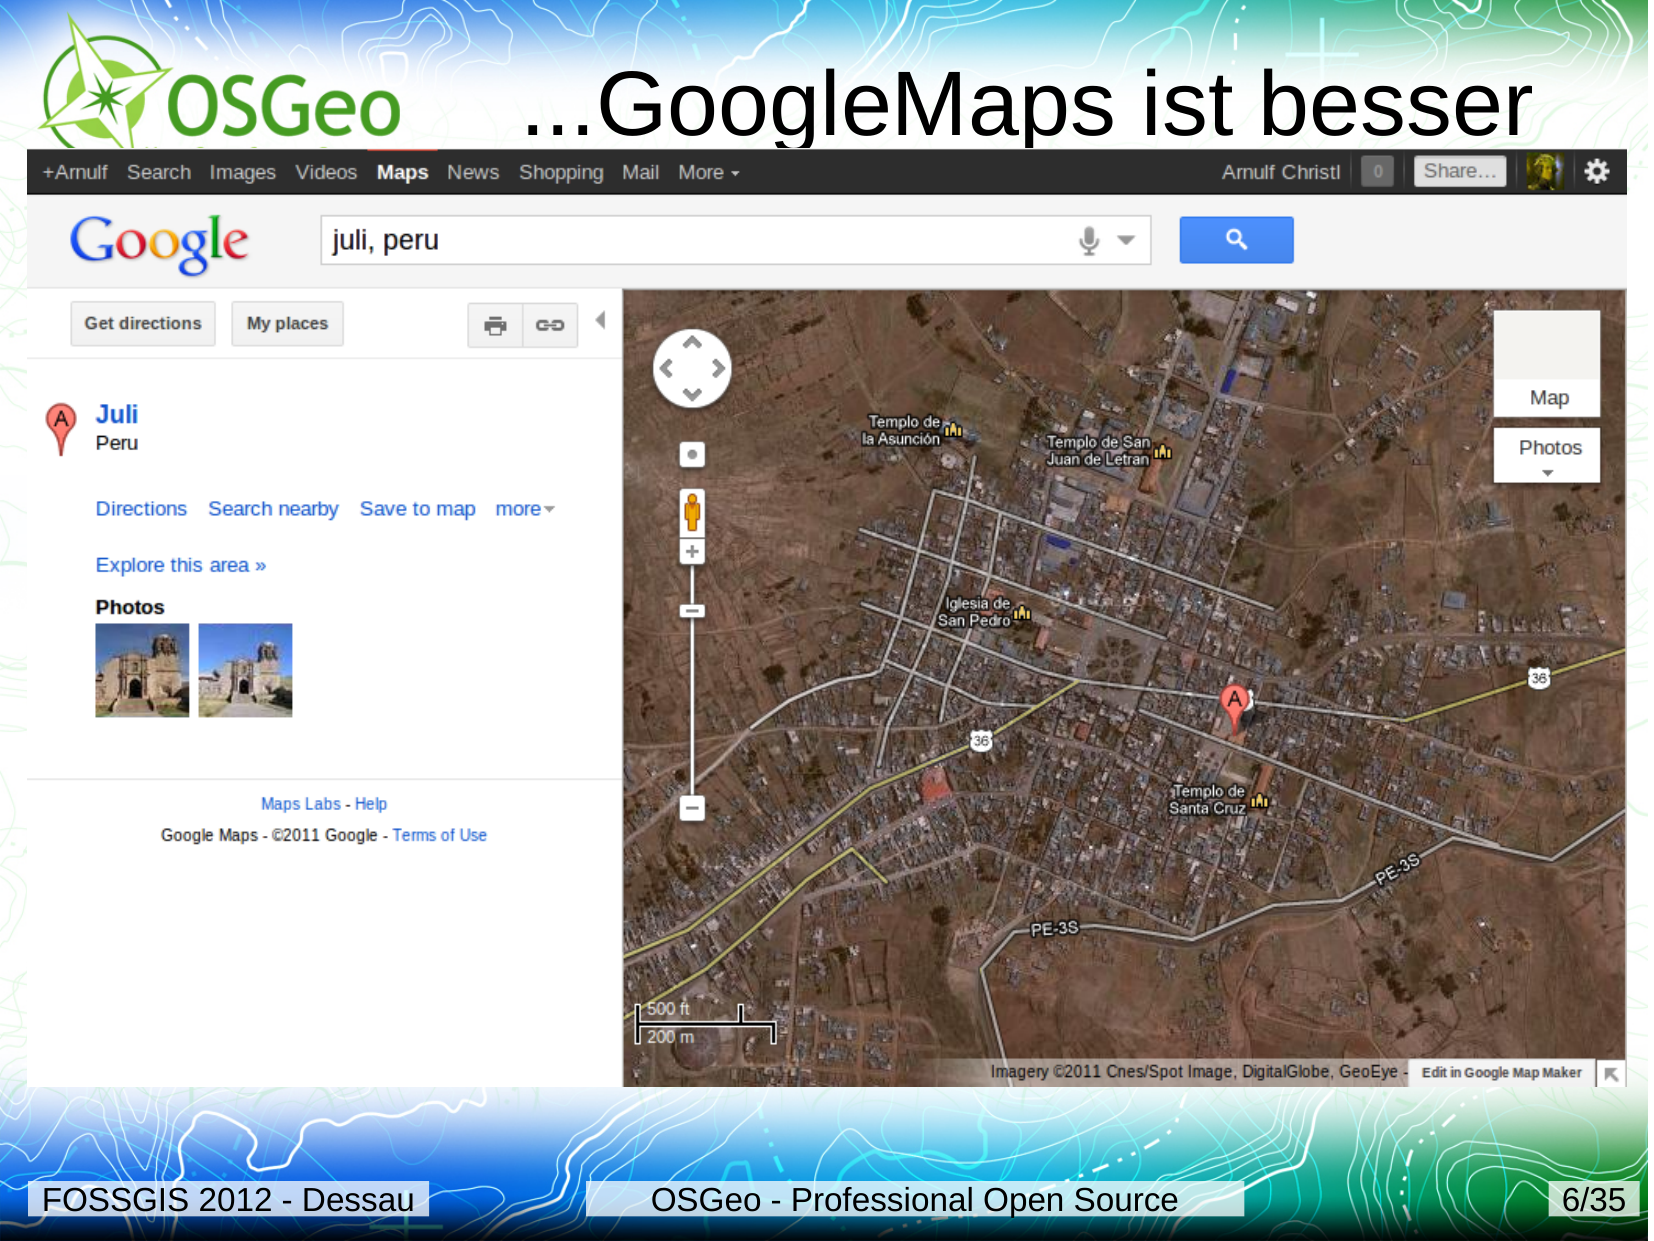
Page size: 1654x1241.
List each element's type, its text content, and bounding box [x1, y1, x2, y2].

title ...GoogleMaps ist besser [430, 29, 1536, 148]
picture [0, 0, 1648, 1241]
